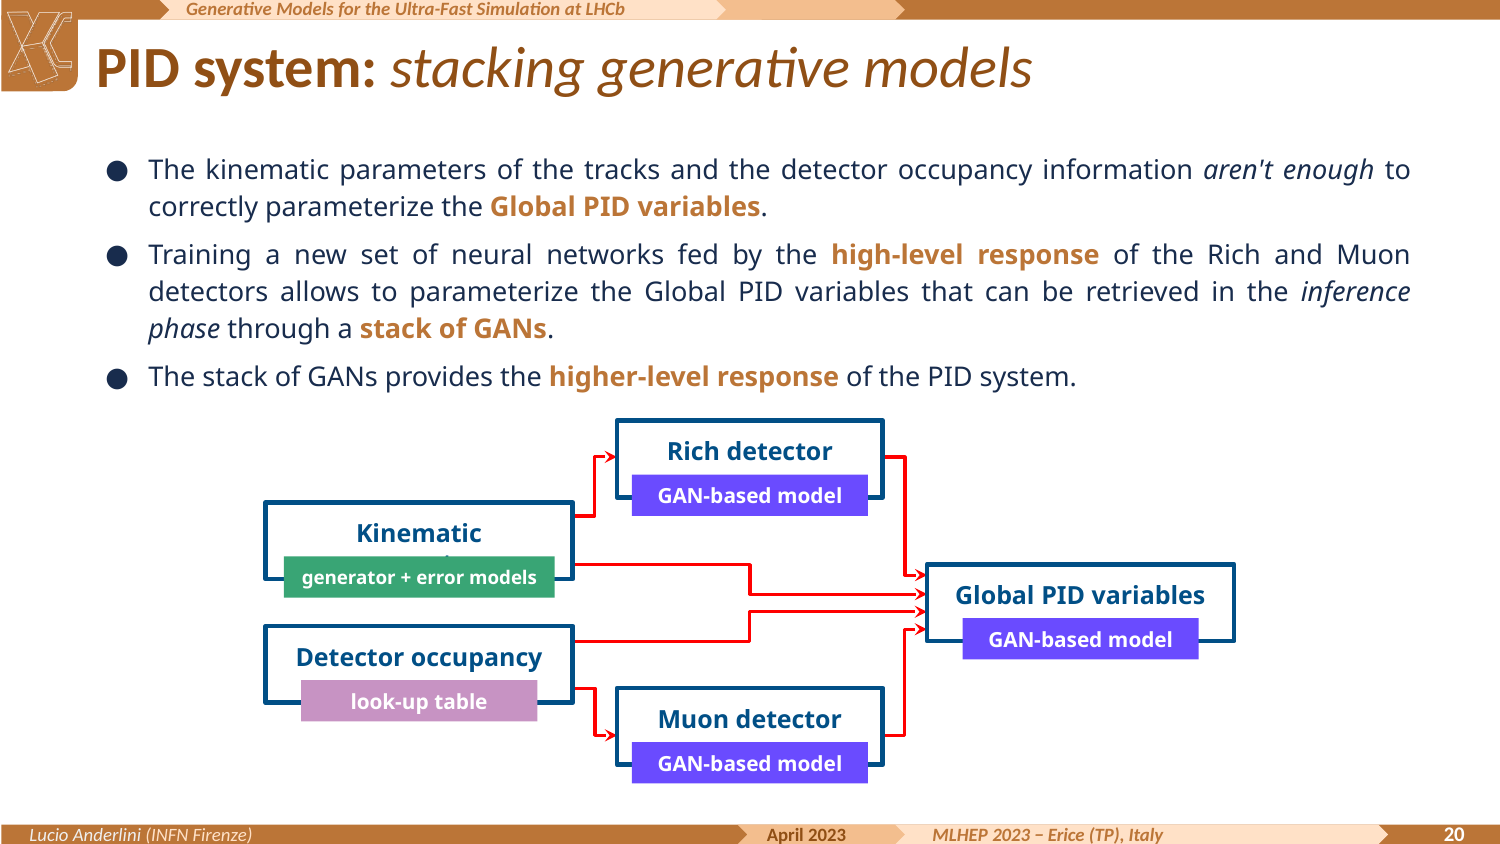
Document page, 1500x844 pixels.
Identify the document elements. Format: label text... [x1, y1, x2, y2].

text_box look-up table [301, 680, 538, 722]
text_box The kinematic parameters of the tracks and the detector occupancy information aren't enough to correctly parameterize the Global PID variables. Training a new set of neural networks fed by the high-level response of the Rich and Muon detectors allows to parameterize the Global PID variables that can be retrieved in the inference phase through a stack of GANs. The stack of GANs provides the higher-level response of the PID system. [74, 133, 1426, 406]
text_box Muon detector [617, 688, 883, 765]
title PID system: stacking generative models [81, 14, 1480, 109]
text_box GAN-based model [962, 618, 1199, 660]
text_box Rich detector [617, 420, 883, 498]
text_box Global PID variables [927, 564, 1235, 641]
slide_number <number> [1389, 801, 1480, 844]
text_box GAN-based model [631, 742, 868, 784]
text_box Kinematic parameters [265, 502, 573, 580]
text_box GAN-based model [631, 474, 868, 516]
text_box generator + error models [283, 556, 555, 598]
text_box Detector occupancy [265, 626, 573, 703]
